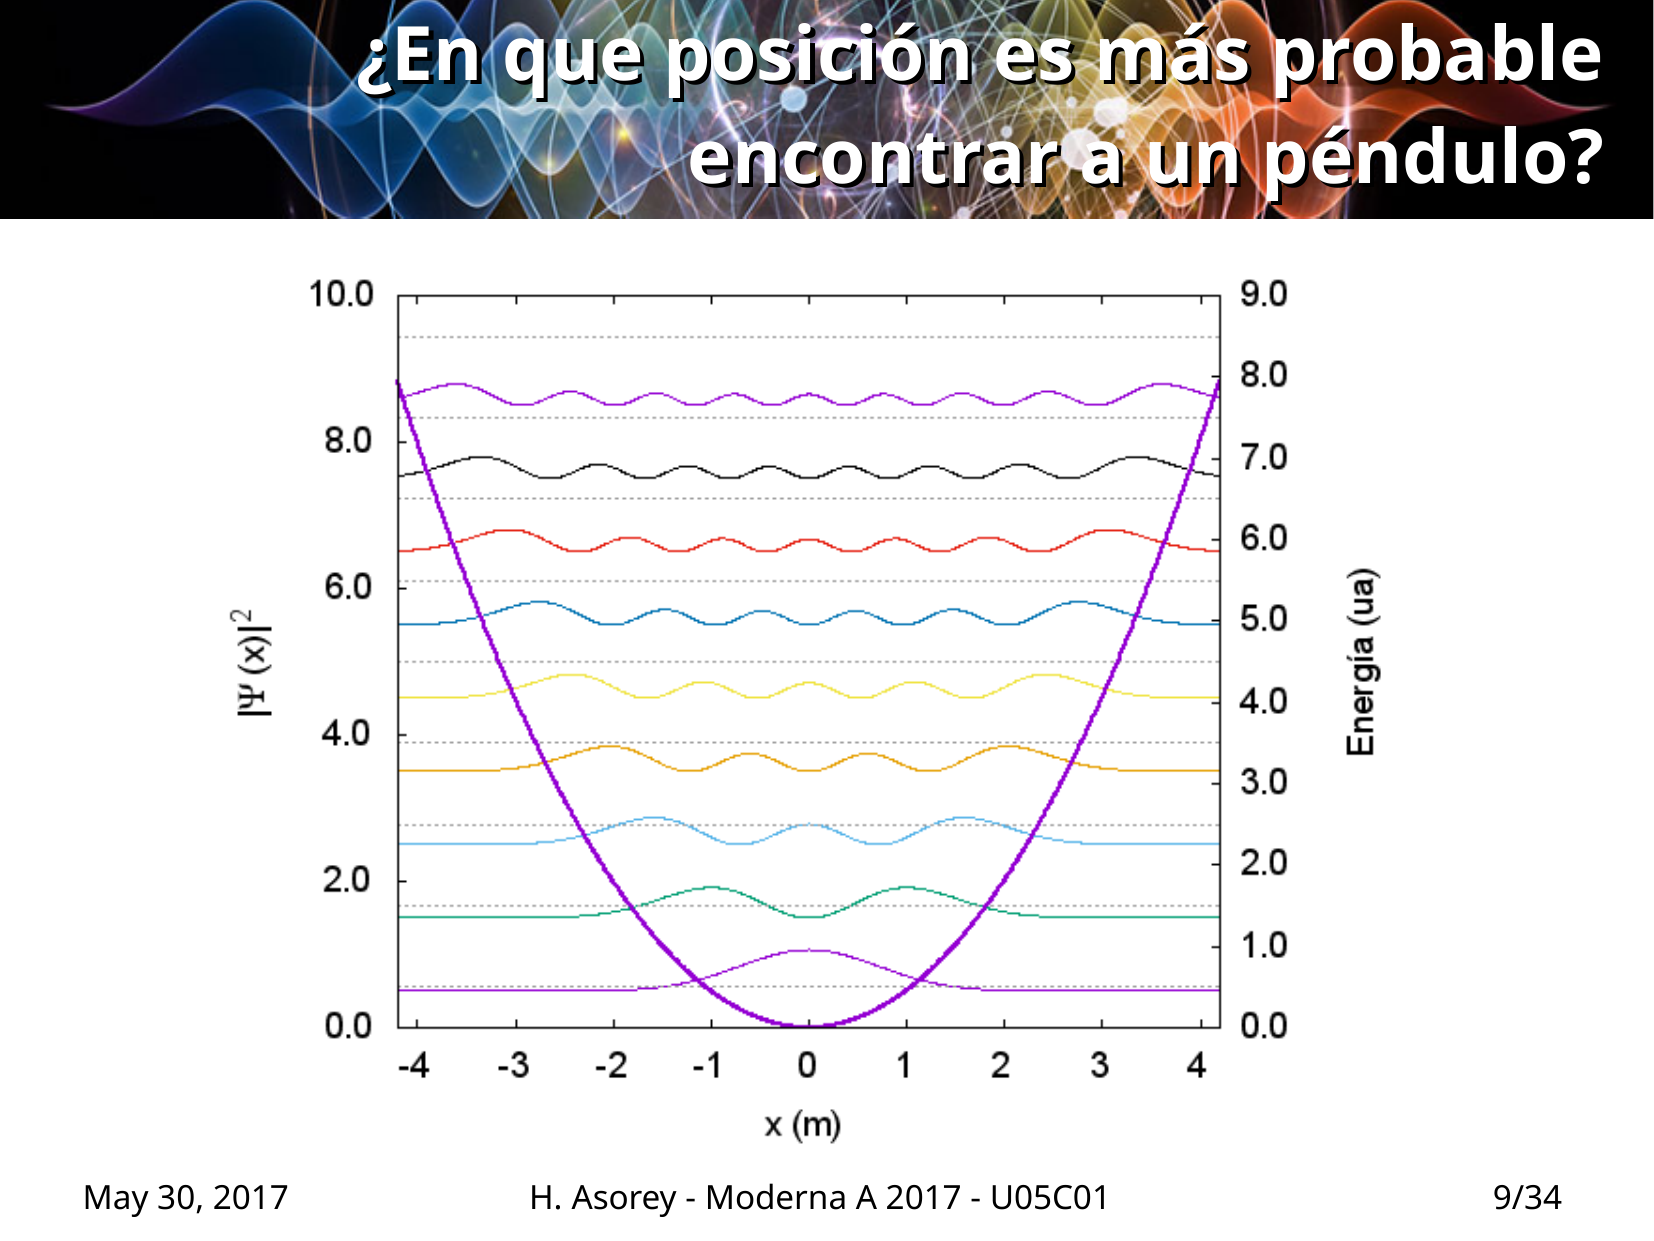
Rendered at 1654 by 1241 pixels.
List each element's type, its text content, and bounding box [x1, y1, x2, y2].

picture [0, 0, 1654, 219]
title ¿En que posición es más probable encontrar a un péndulo? [45, 11, 1606, 195]
picture [225, 254, 1426, 1156]
